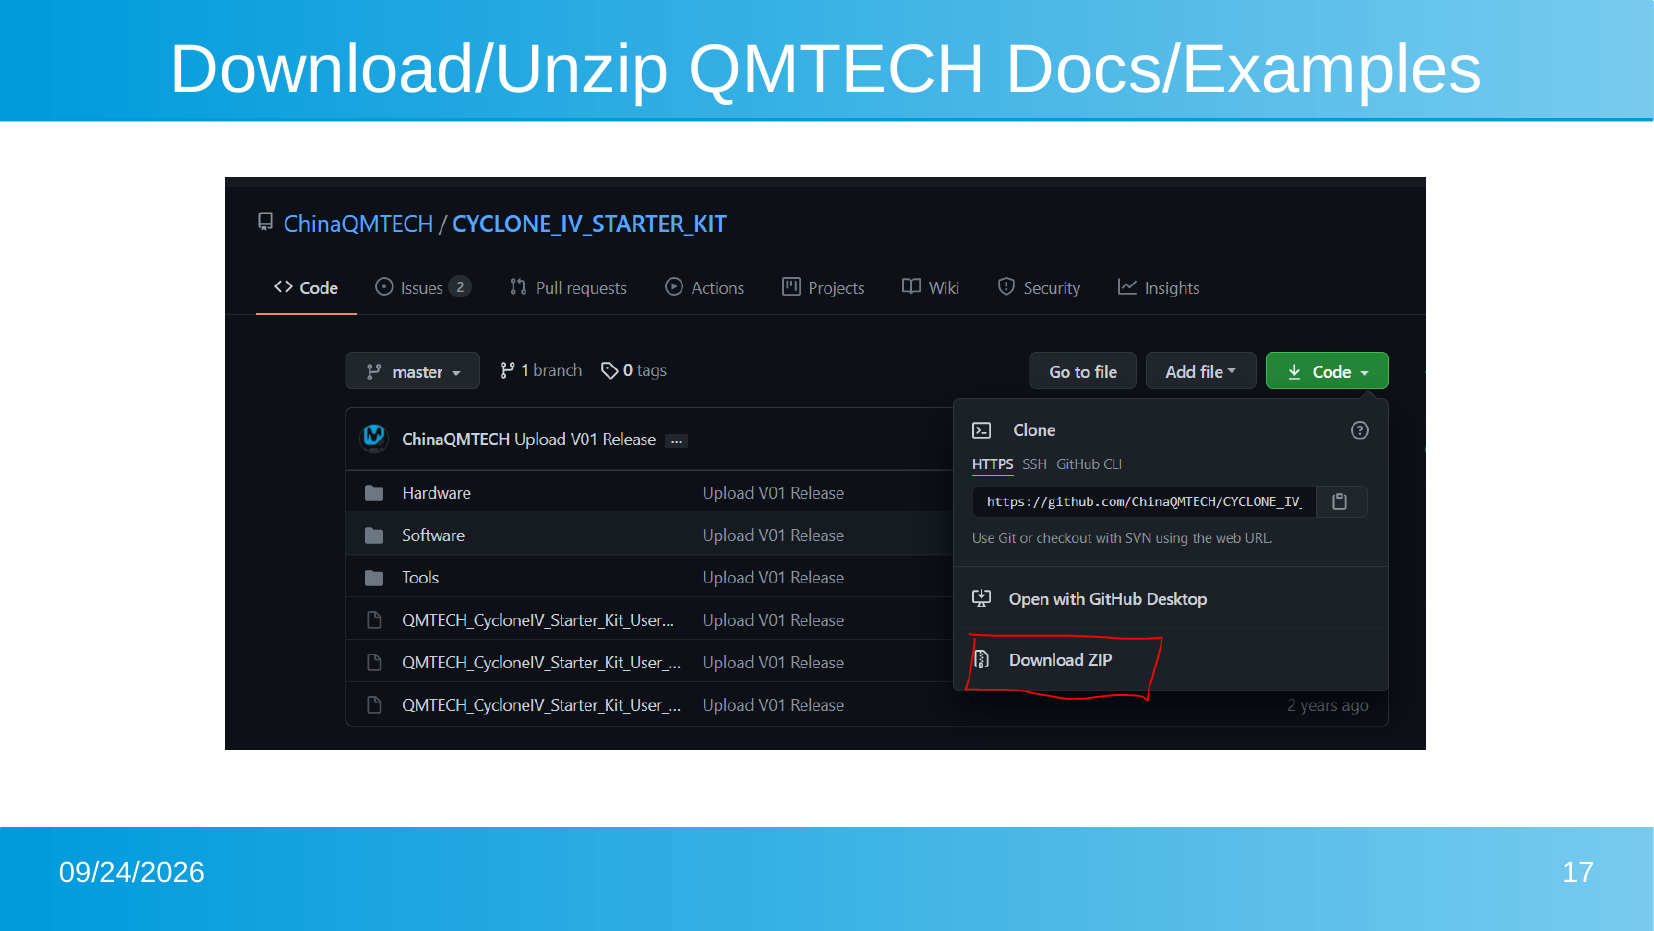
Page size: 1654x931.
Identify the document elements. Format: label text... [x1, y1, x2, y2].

picture [225, 177, 1426, 751]
title Download/Unzip QMTECH Docs/Examples [59, 29, 1595, 108]
